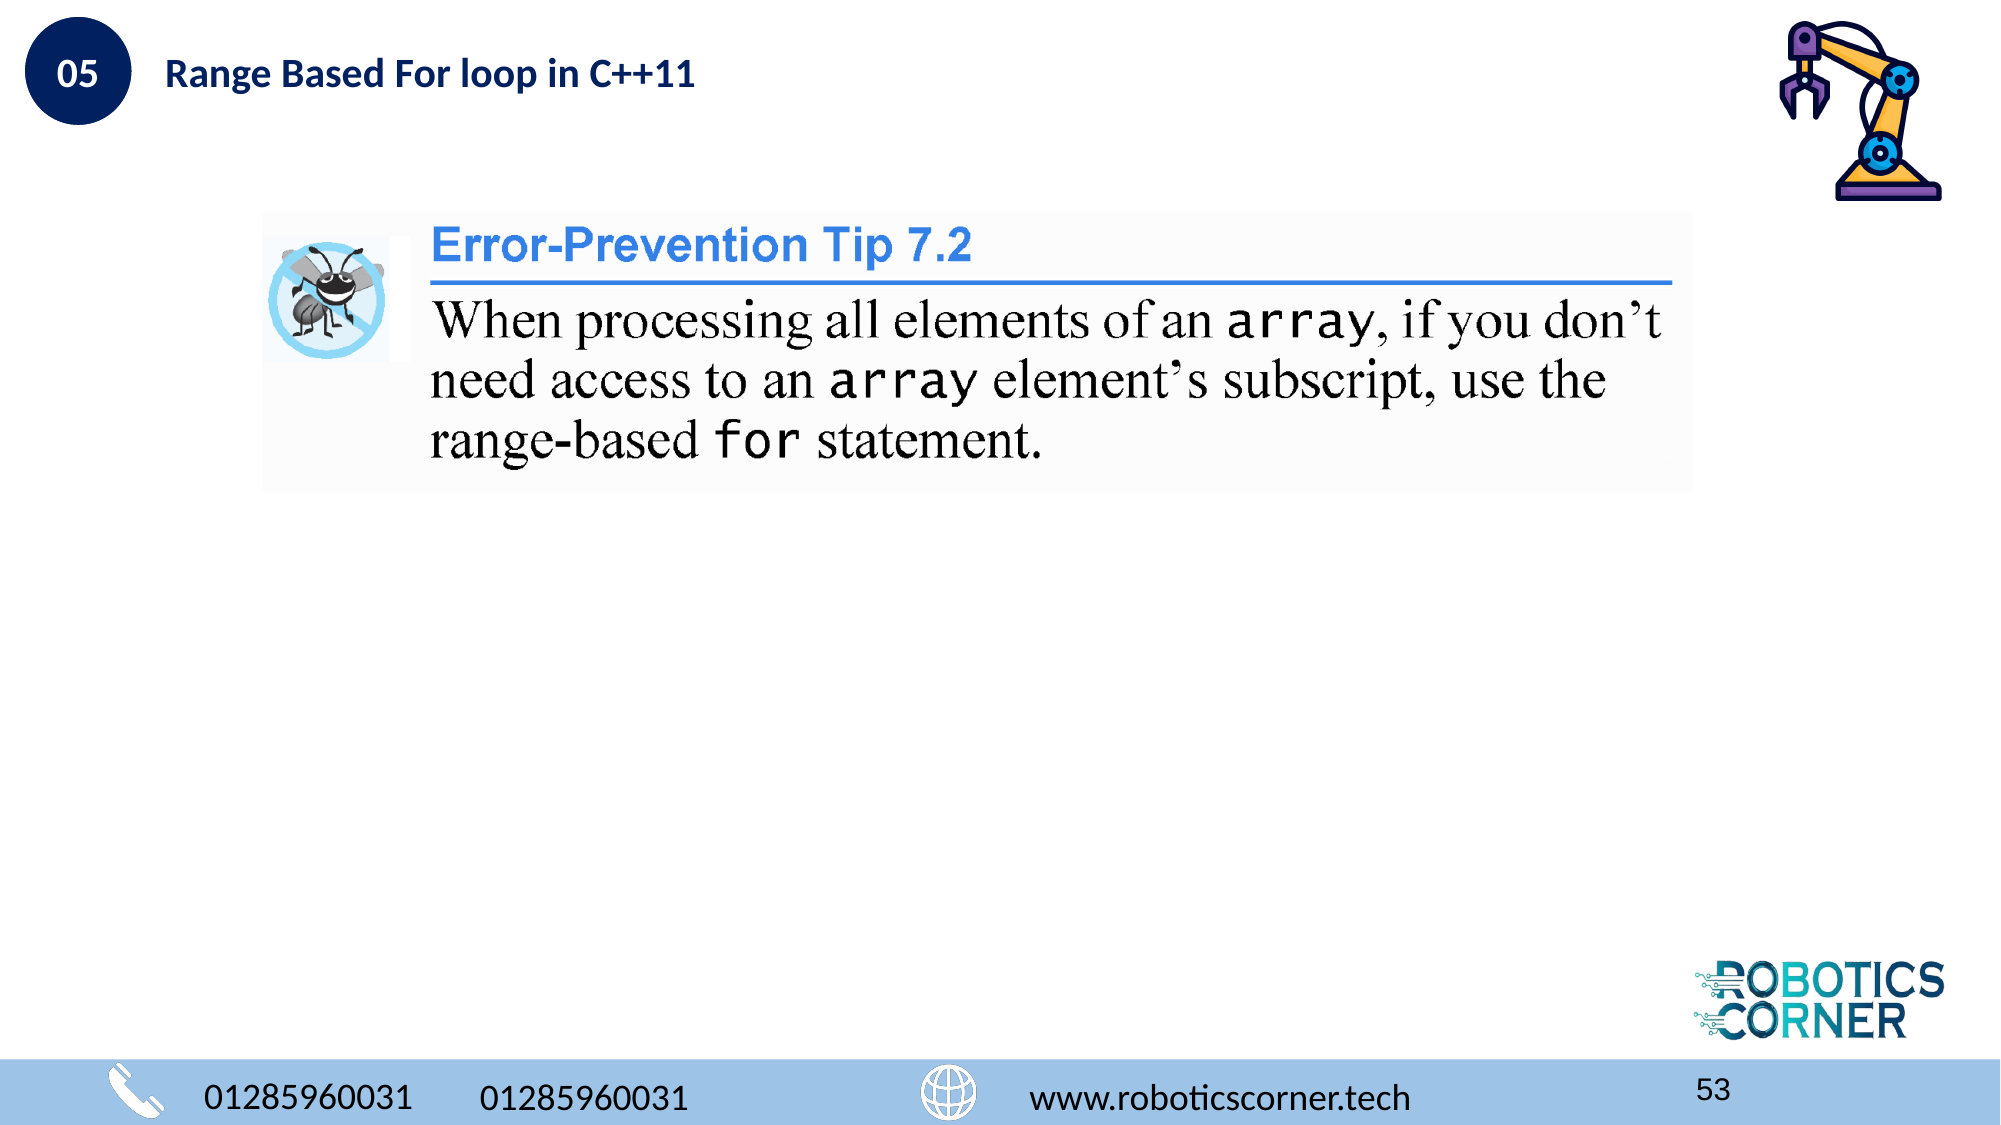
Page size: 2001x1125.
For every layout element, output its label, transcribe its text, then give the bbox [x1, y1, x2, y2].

picture [1771, 21, 1950, 201]
picture [103, 1057, 170, 1124]
text_box 05 [22, 14, 134, 128]
picture [915, 1059, 981, 1125]
text_box <number> [1681, 1065, 1861, 1115]
text_box Range Based For loop in C++11 [150, 38, 720, 103]
picture [262, 212, 1693, 492]
picture [1680, 859, 1953, 1125]
